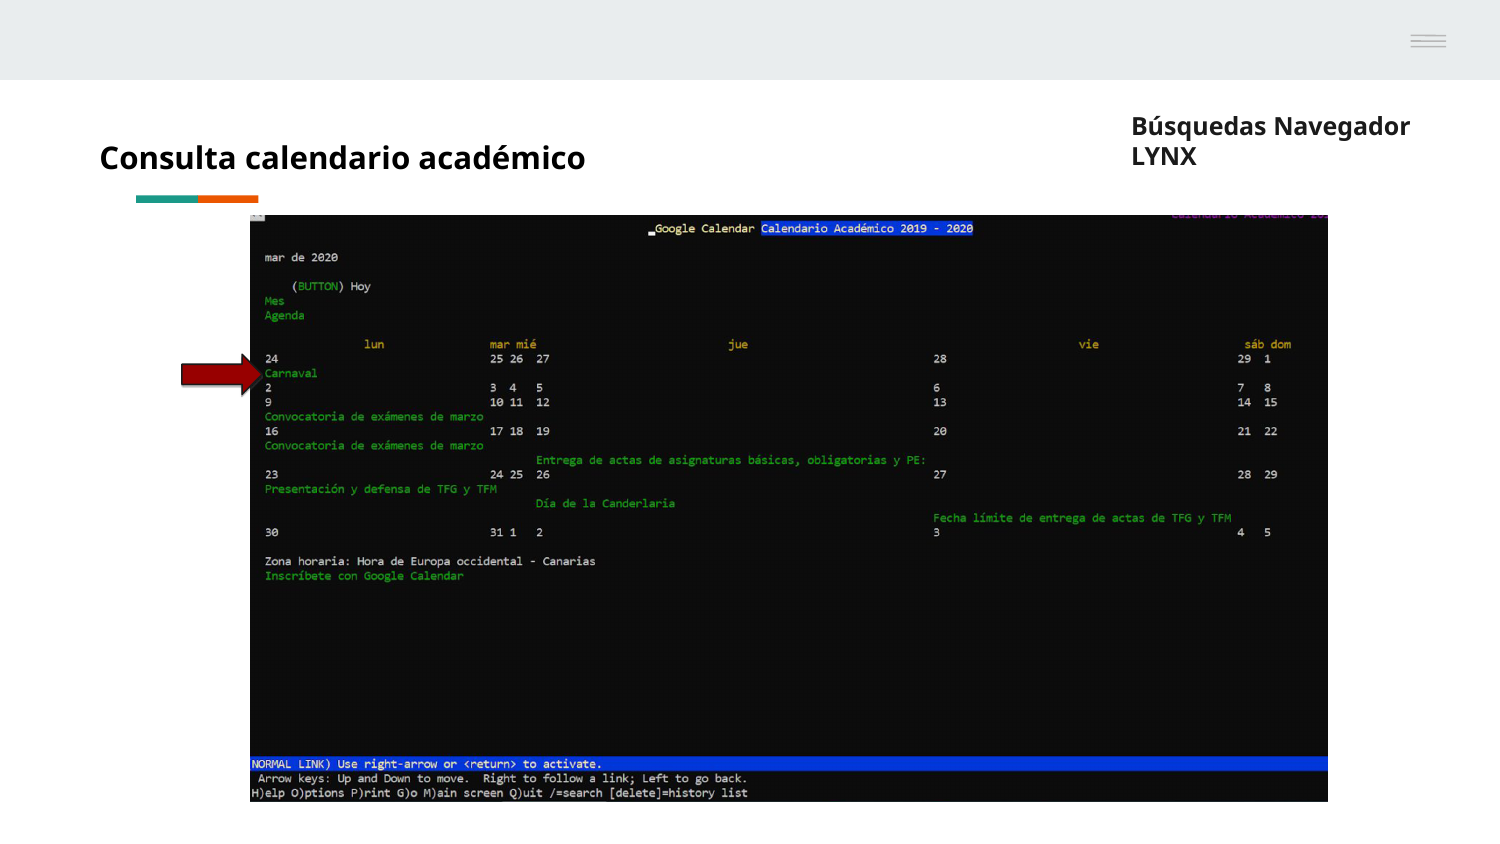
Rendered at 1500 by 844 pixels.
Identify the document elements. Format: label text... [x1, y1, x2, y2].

text_box [181, 354, 263, 395]
list Consulta calendario académico [84, 117, 750, 186]
title Búsquedas Navegador LYNX [1116, 95, 1489, 156]
picture [250, 215, 1328, 802]
